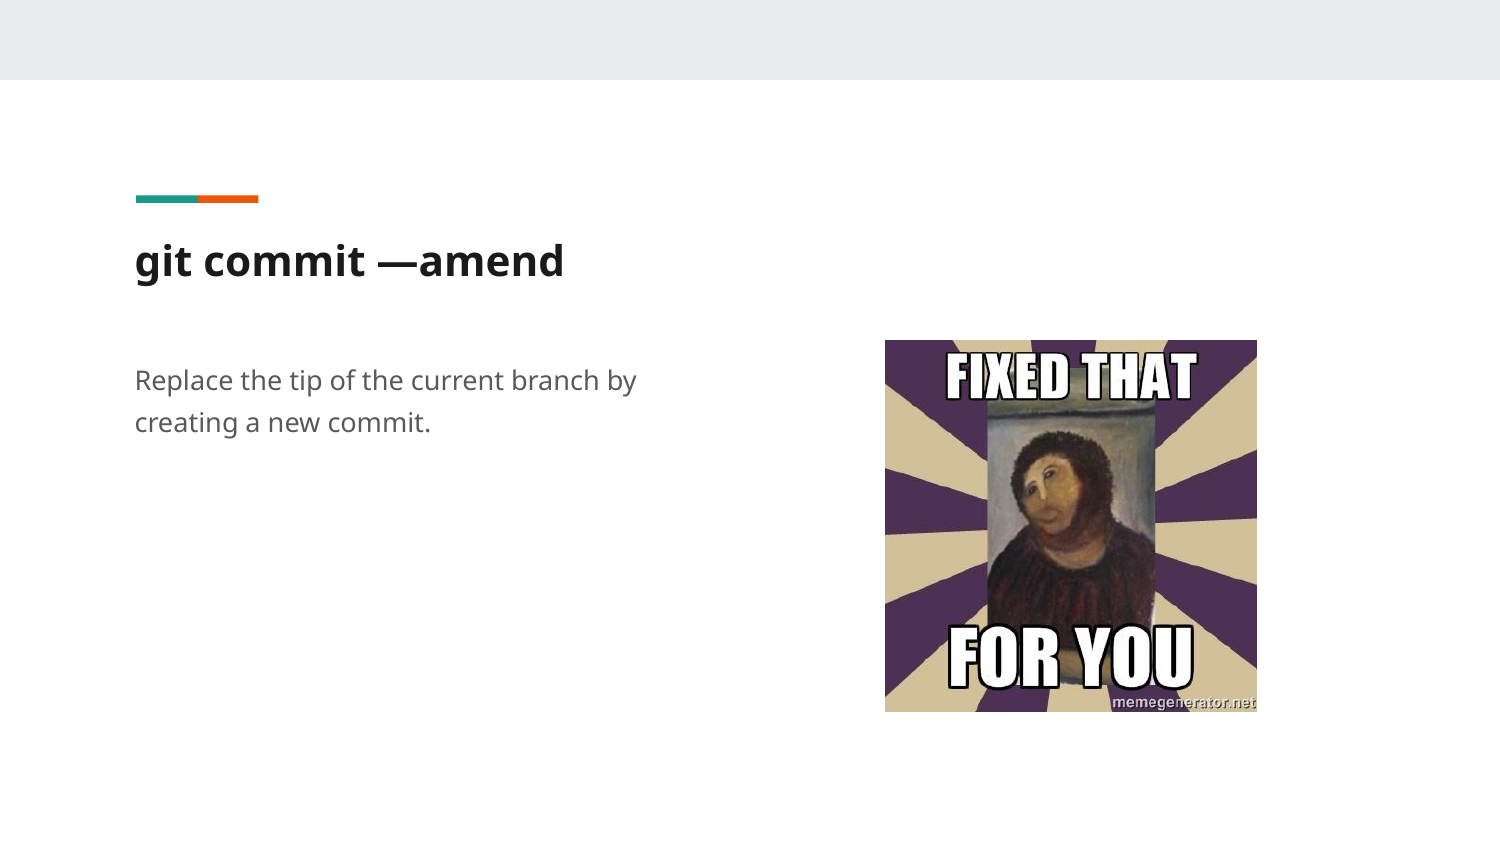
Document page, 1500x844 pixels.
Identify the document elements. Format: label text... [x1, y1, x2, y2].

title git commit —amend [119, 216, 1381, 305]
picture [885, 340, 1257, 712]
list Replace the tip of the current branch by creating a new commit. [119, 341, 739, 712]
